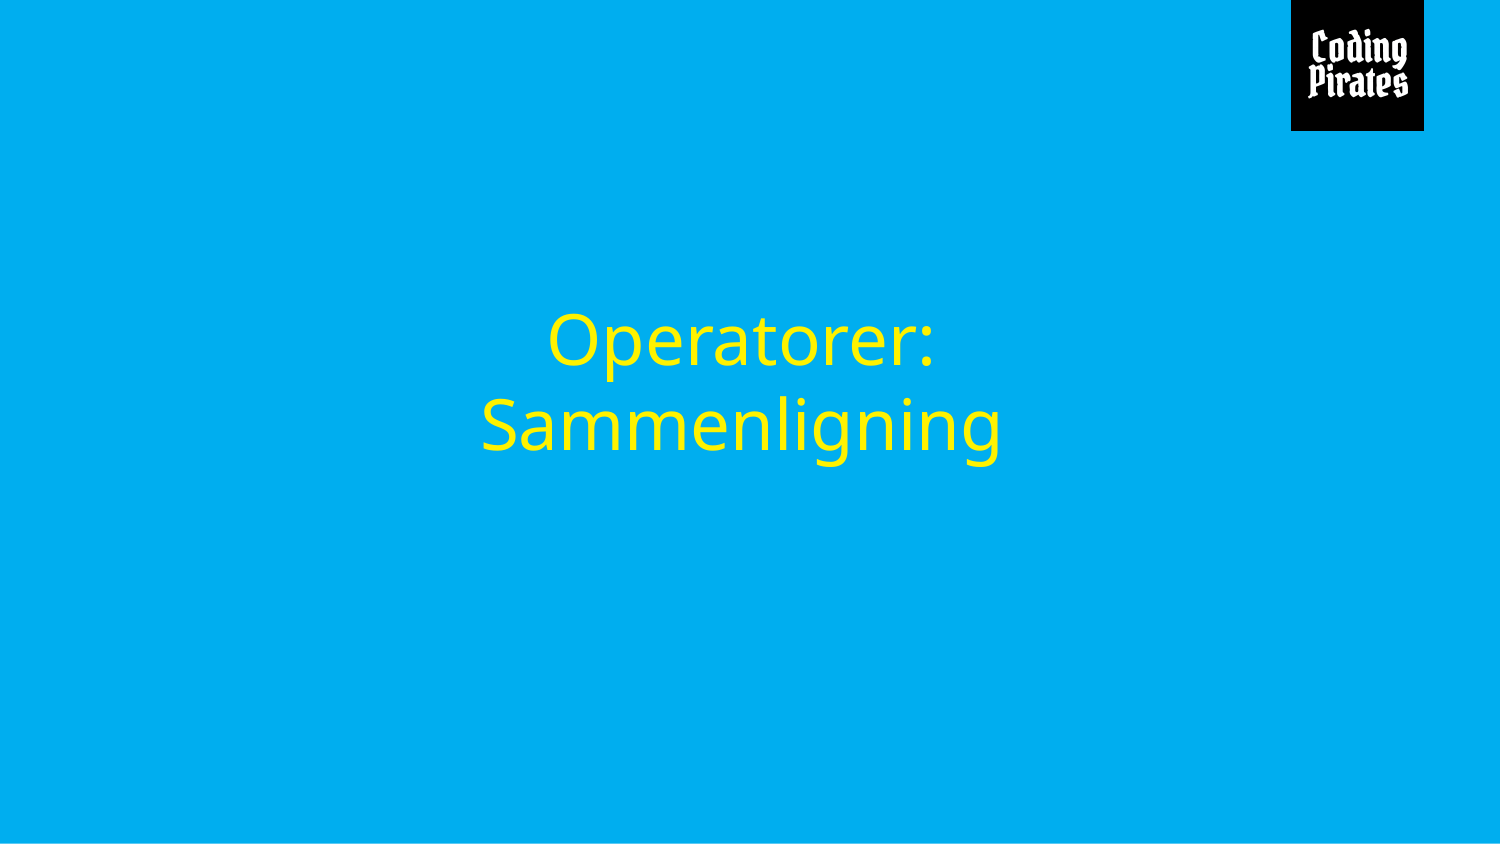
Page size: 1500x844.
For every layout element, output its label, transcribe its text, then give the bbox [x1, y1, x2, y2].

title Operatorer: Sammenligning [12, 352, 1472, 491]
picture [1292, 0, 1423, 130]
